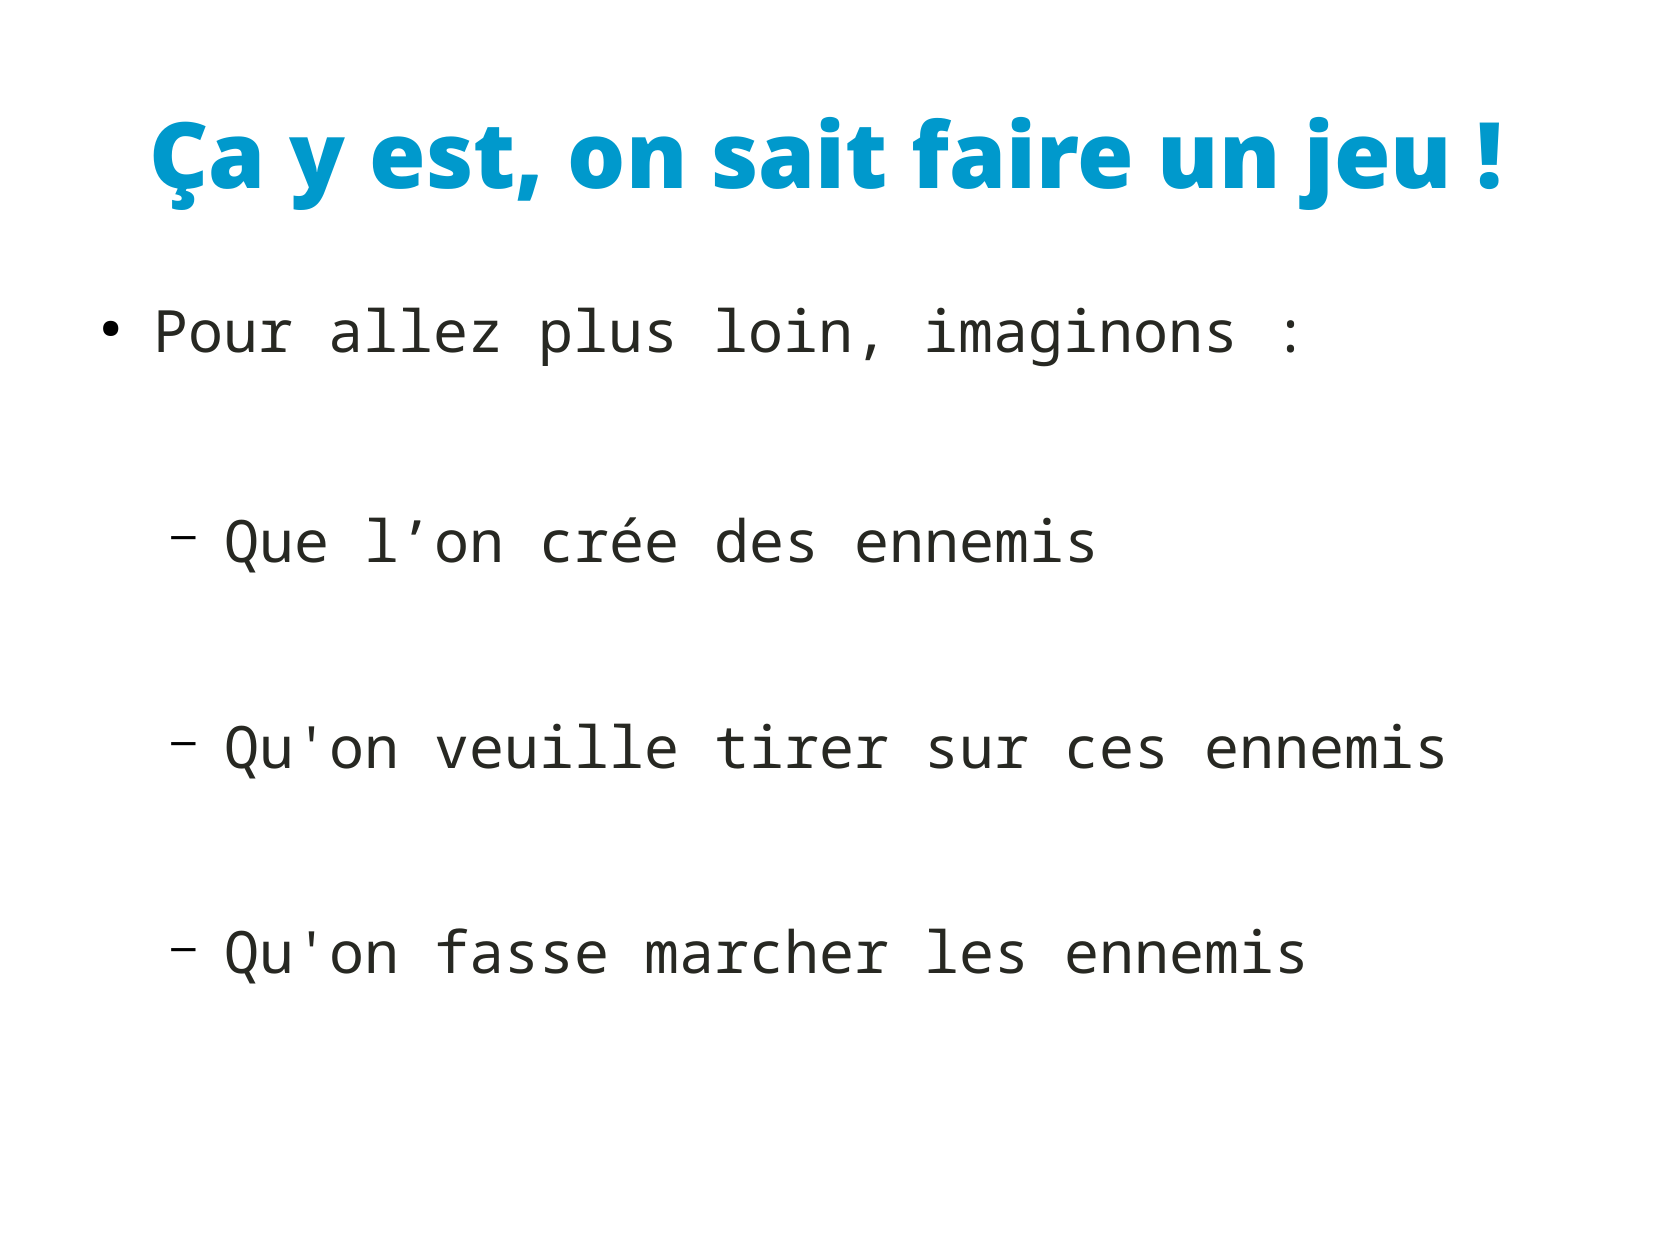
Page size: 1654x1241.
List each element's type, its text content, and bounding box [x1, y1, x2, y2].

list Pour allez plus loin, imaginons : Que l’on crée des ennemis Qu'on veuille tirer sur ces ennemis Qu'on fasse marcher les ennemis [82, 290, 1571, 1010]
title Ça y est, on sait faire un jeu ! [82, 45, 1571, 261]
